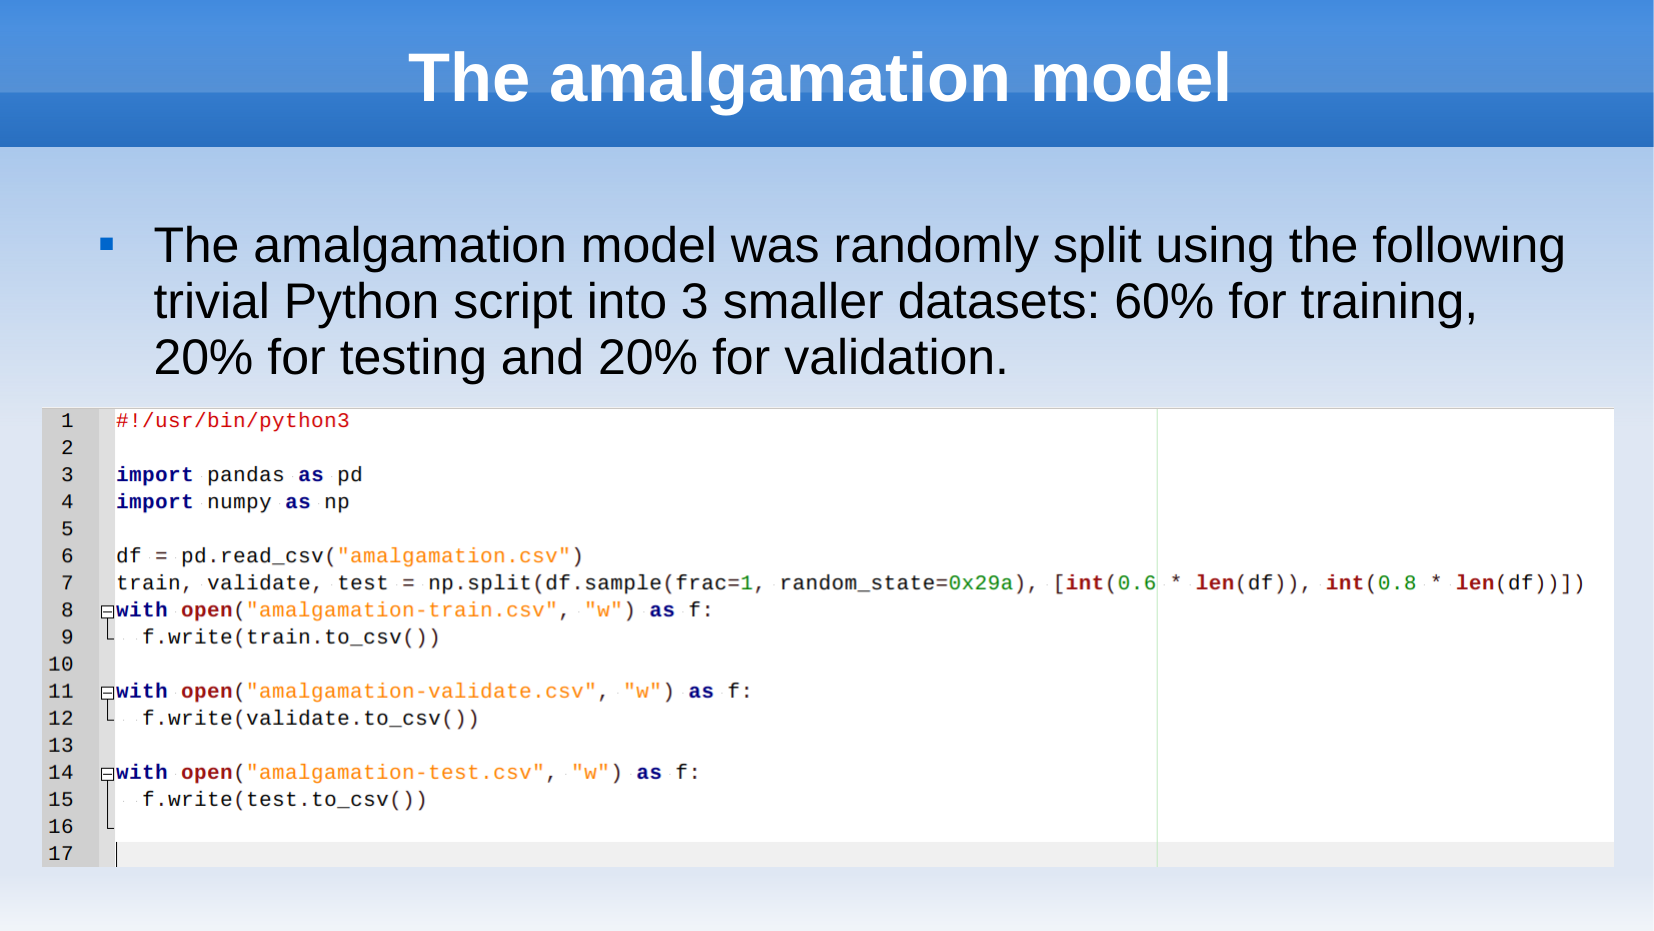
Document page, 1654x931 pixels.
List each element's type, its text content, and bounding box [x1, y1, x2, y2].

title The amalgamation model [76, 0, 1565, 156]
list The amalgamation model was randomly split using the following trivial Python script into 3 smaller datasets: 60% for training, 20% for testing and 20% for validation. [82, 217, 1571, 407]
picture [0, 0, 1654, 931]
